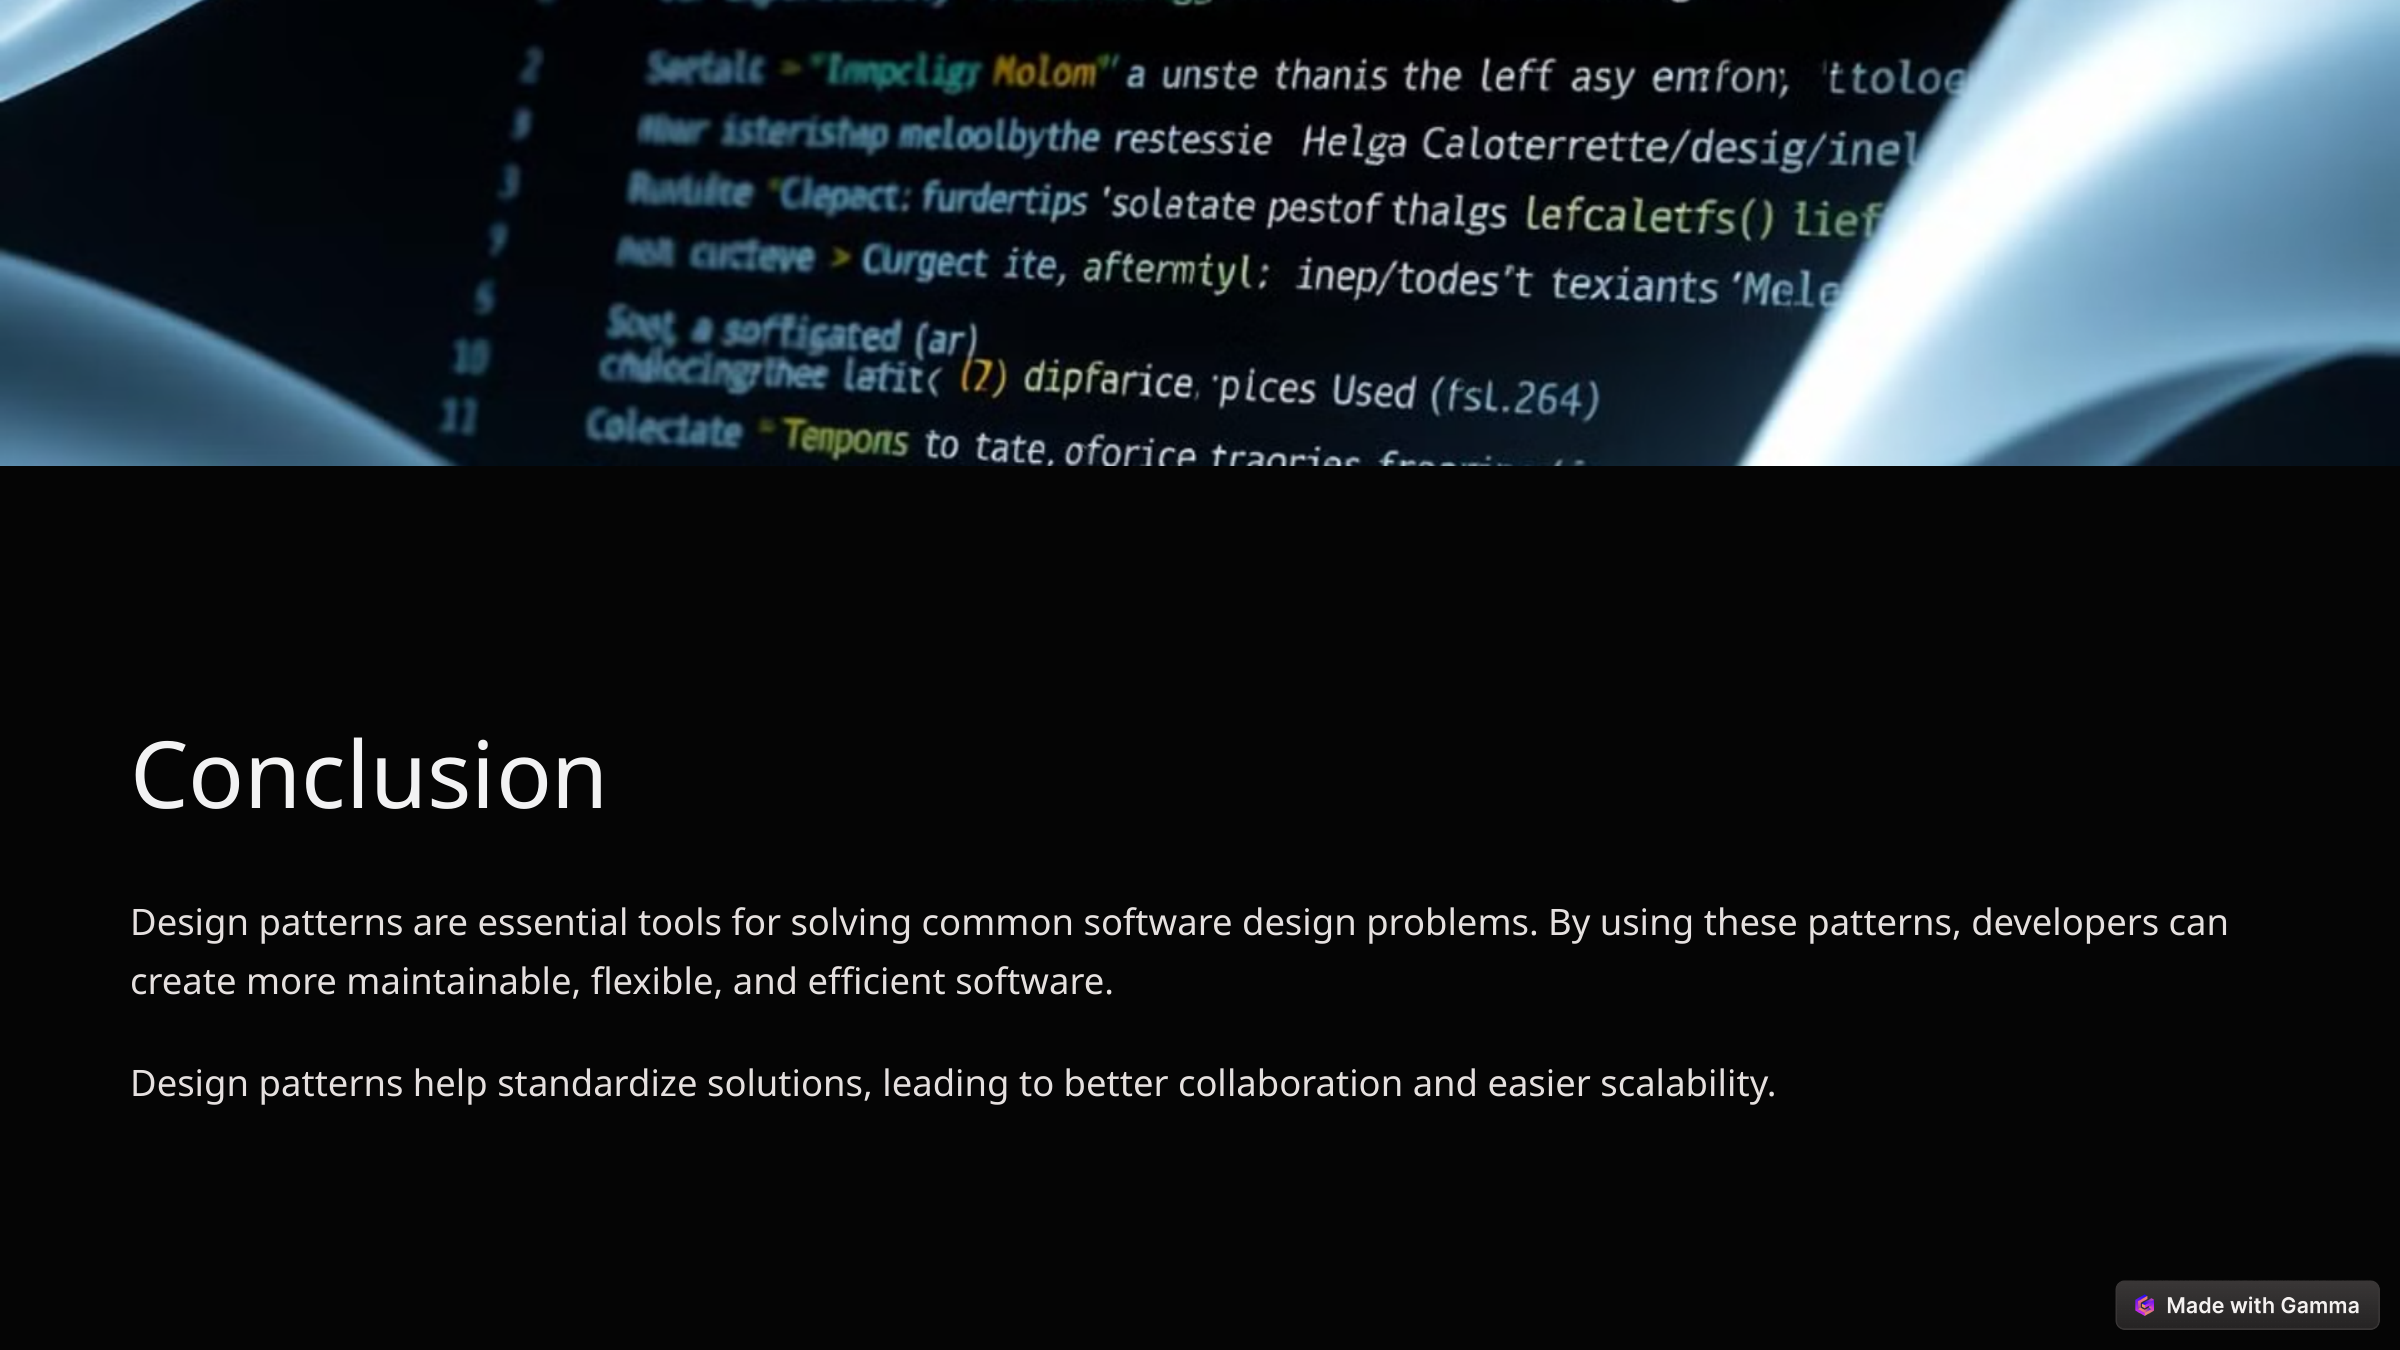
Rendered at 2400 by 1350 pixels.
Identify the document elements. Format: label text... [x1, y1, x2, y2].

text_box Design patterns are essential tools for solving common software design problems. By using these patterns, developers can create more maintainable, flexible, and efficient software. [130, 883, 2270, 1002]
text_box Design patterns help standardize solutions, leading to better collaboration and easier scalability. [130, 1044, 2270, 1104]
text_box Conclusion [130, 711, 1061, 828]
picture [0, 0, 2400, 466]
